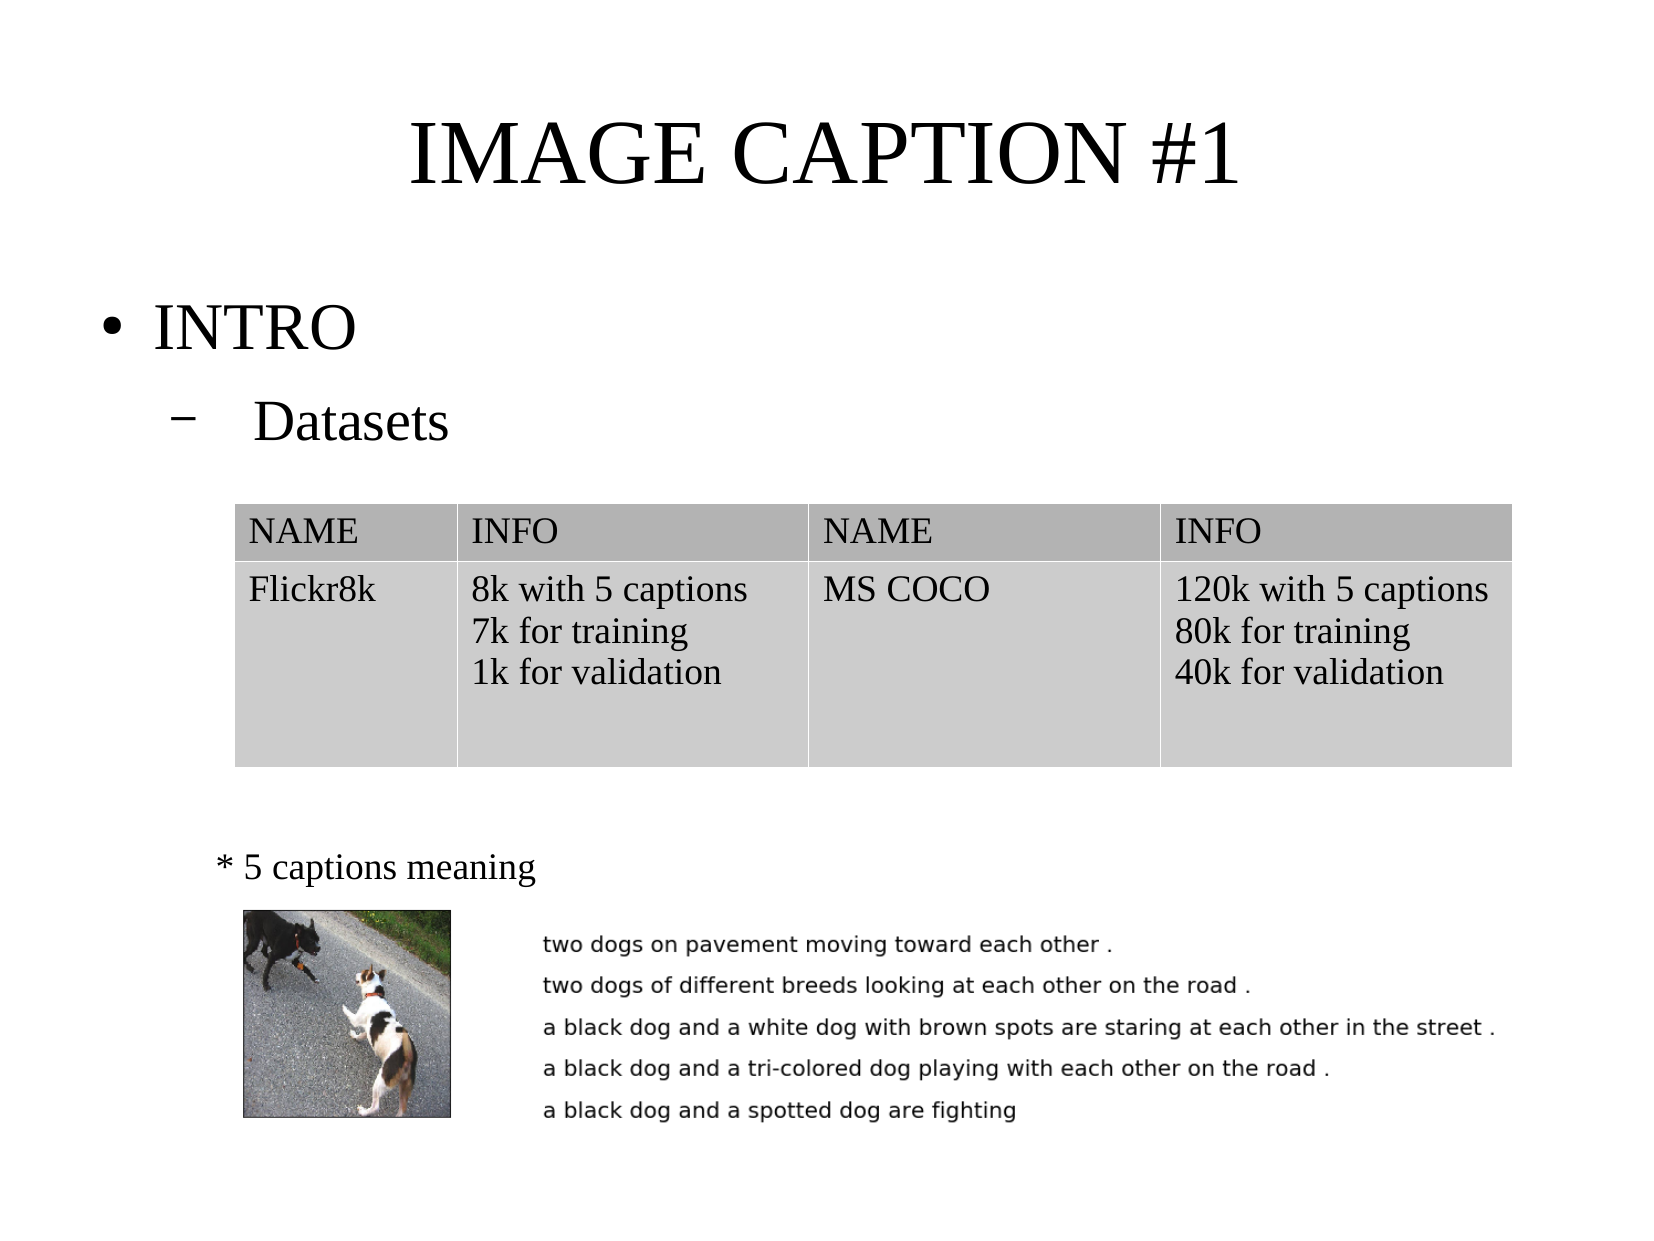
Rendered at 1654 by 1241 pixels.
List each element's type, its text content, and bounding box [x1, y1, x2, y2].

table_header NAME [809, 504, 1160, 561]
picture [231, 885, 1542, 1146]
list INTRO Datasets [82, 290, 1571, 1010]
table_header INFO [1161, 504, 1512, 561]
table_cell 8k with 5 captions 7k for training 1k for validation [458, 562, 808, 767]
table_header INFO [458, 504, 808, 561]
table_header NAME [235, 504, 457, 561]
table_cell MS COCO [809, 562, 1160, 767]
title IMAGE CAPTION #1 [82, 49, 1571, 257]
table_cell Flickr8k [235, 562, 457, 767]
text_box * 5 captions meaning [200, 838, 552, 899]
table_cell 120k with 5 captions 80k for training 40k for validation [1161, 562, 1512, 767]
